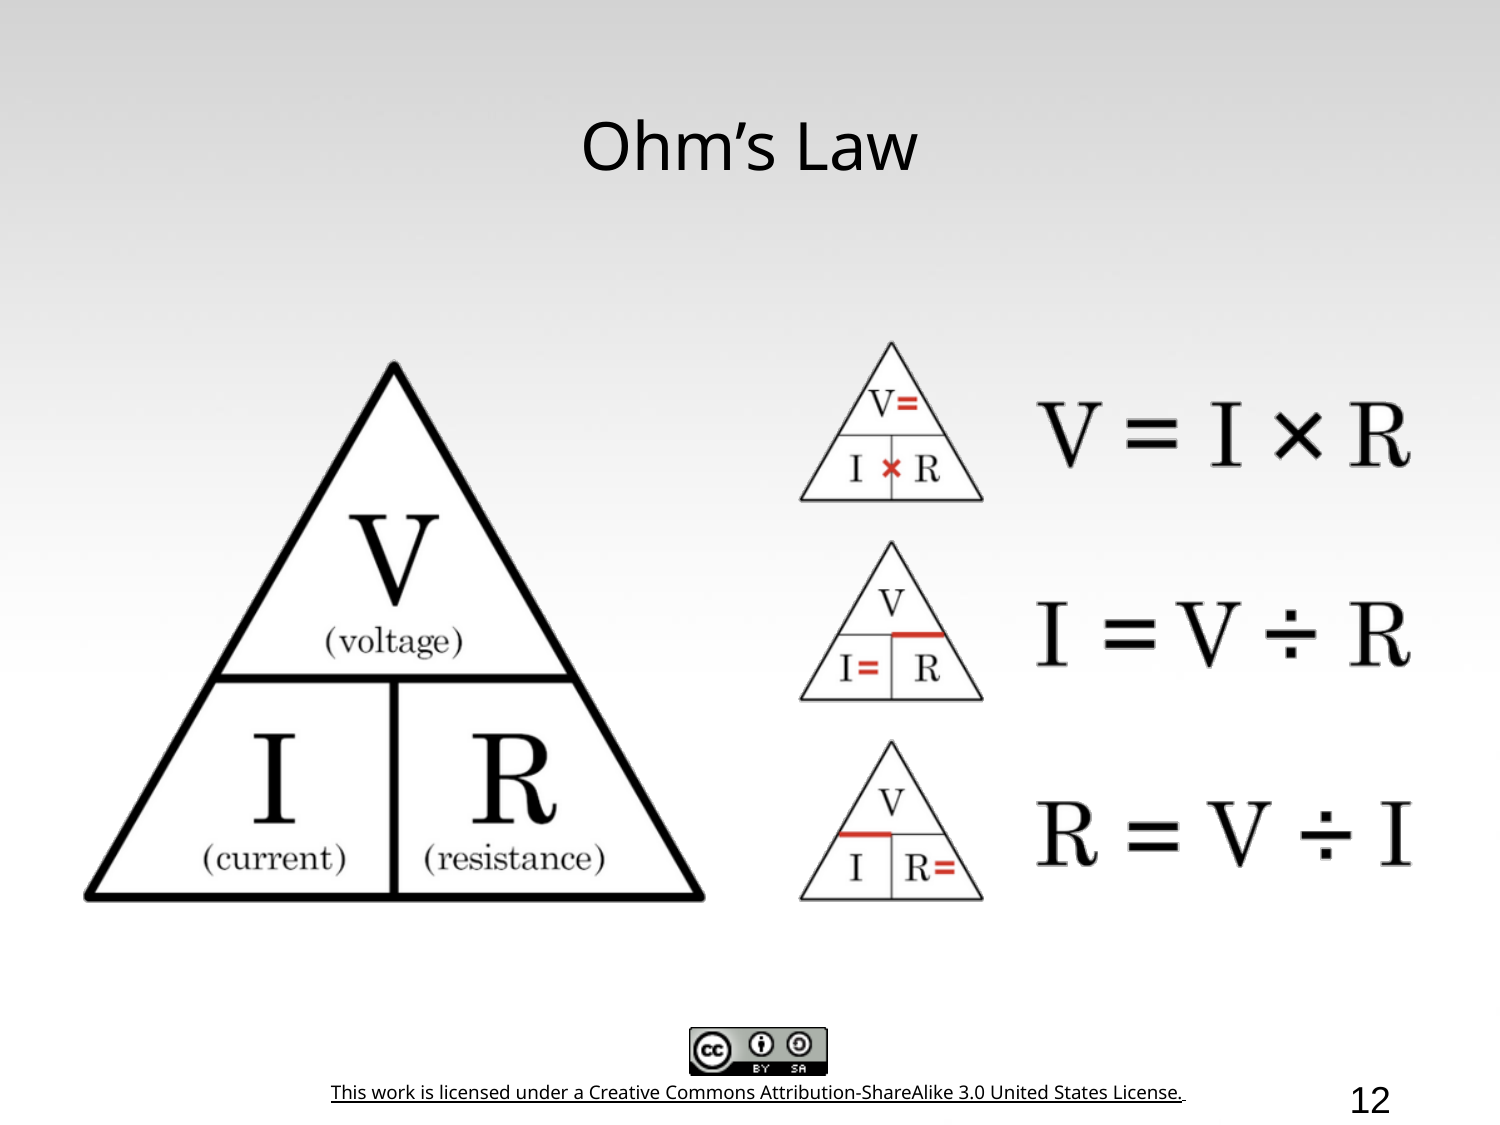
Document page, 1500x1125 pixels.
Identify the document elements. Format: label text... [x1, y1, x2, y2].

picture [0, 0, 1500, 1125]
title Ohm’s Law [112, 49, 1388, 238]
